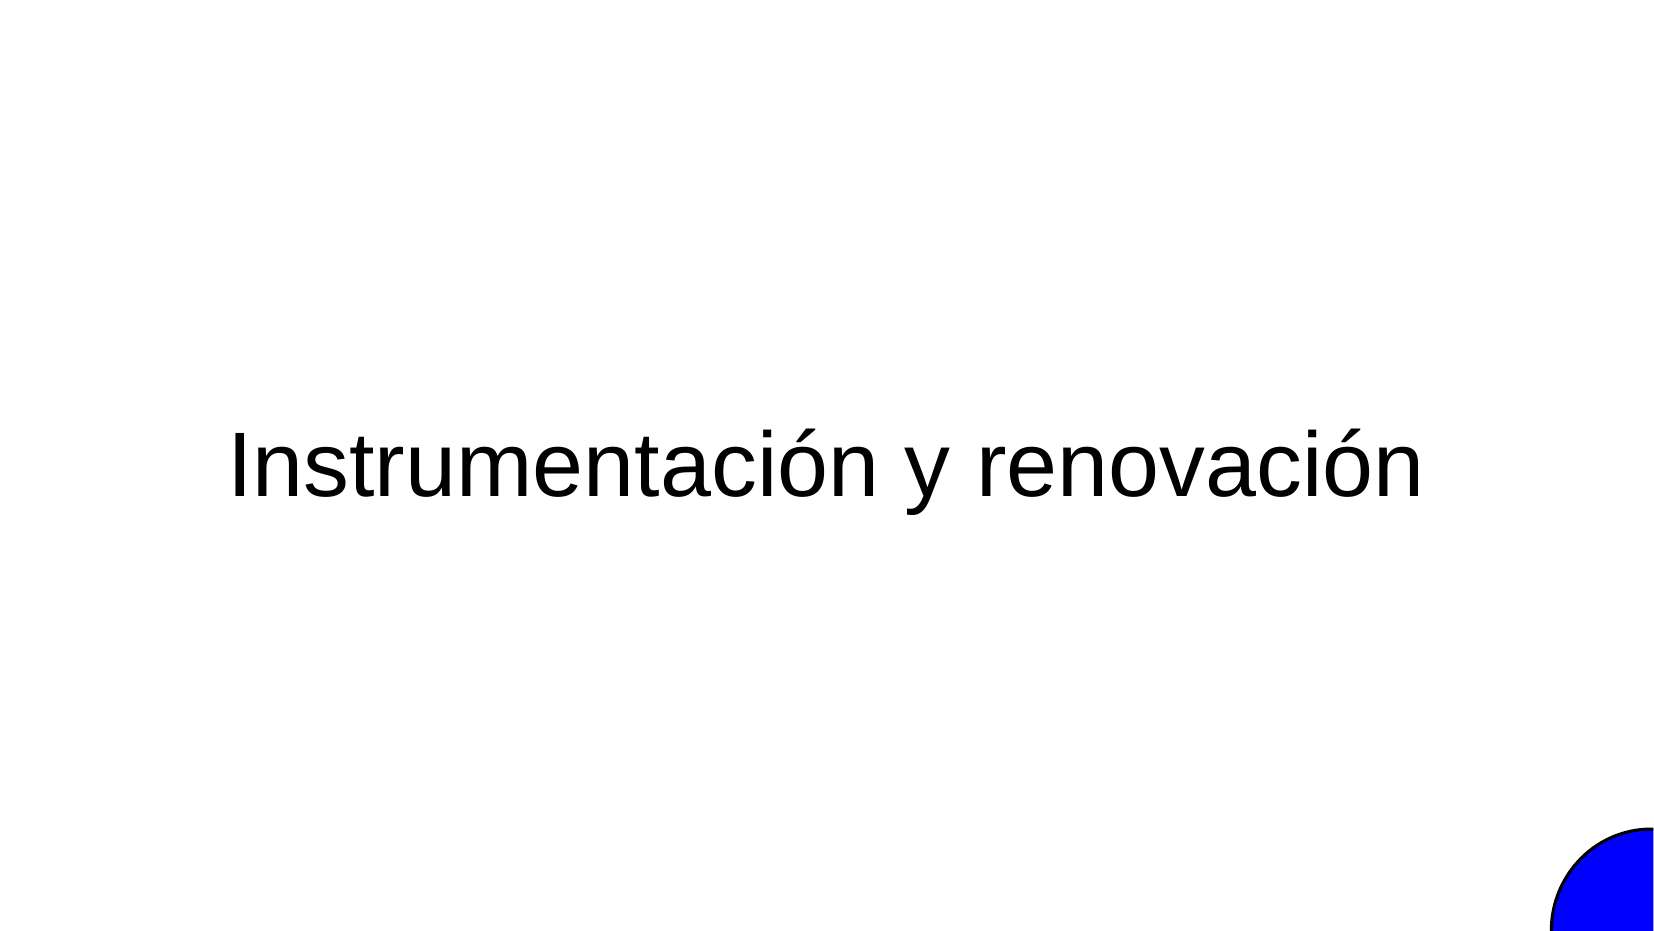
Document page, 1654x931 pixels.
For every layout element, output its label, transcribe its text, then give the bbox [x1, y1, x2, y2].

title Instrumentación y renovación [82, 387, 1571, 543]
text_box [1551, 829, 1654, 931]
